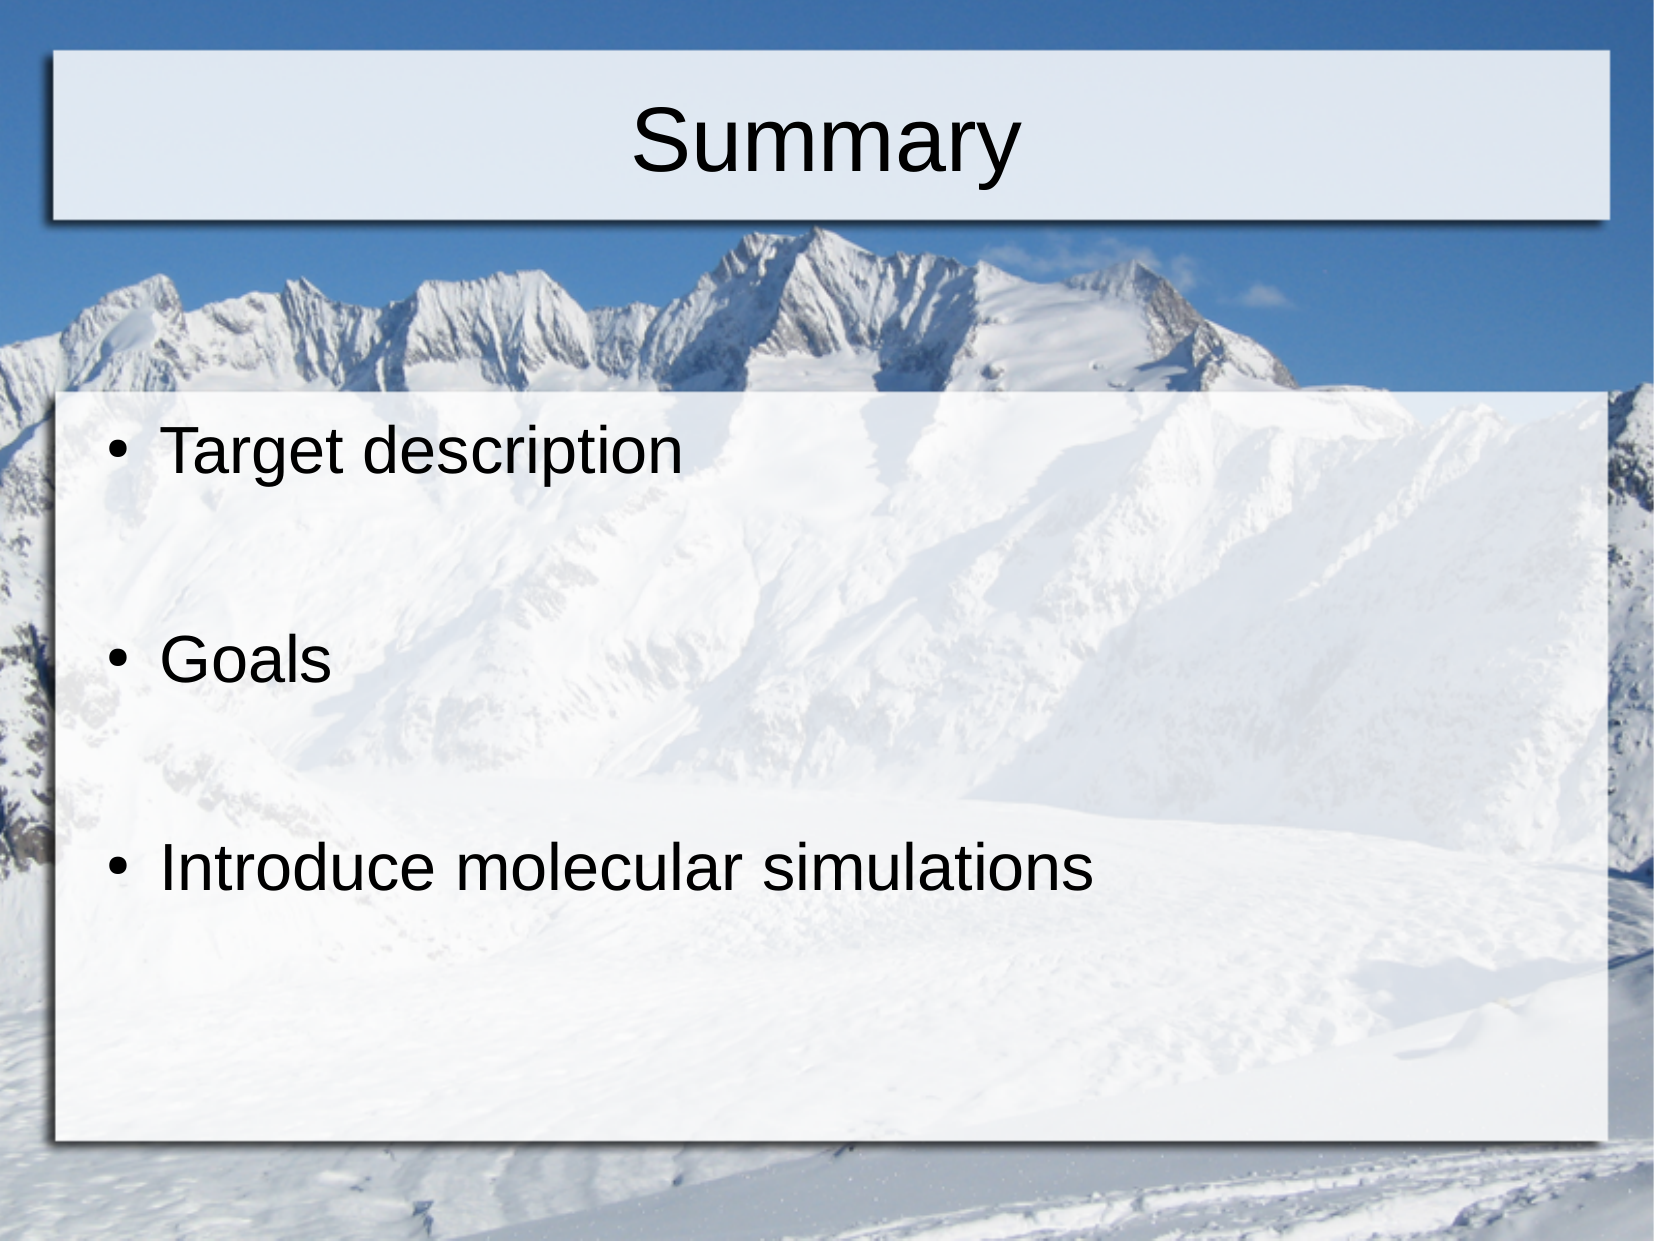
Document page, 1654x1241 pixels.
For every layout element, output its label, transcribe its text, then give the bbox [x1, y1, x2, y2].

picture [0, 0, 1654, 1241]
title Summary [59, 61, 1595, 219]
list Target description Goals Introduce molecular simulations [88, 413, 1571, 1218]
